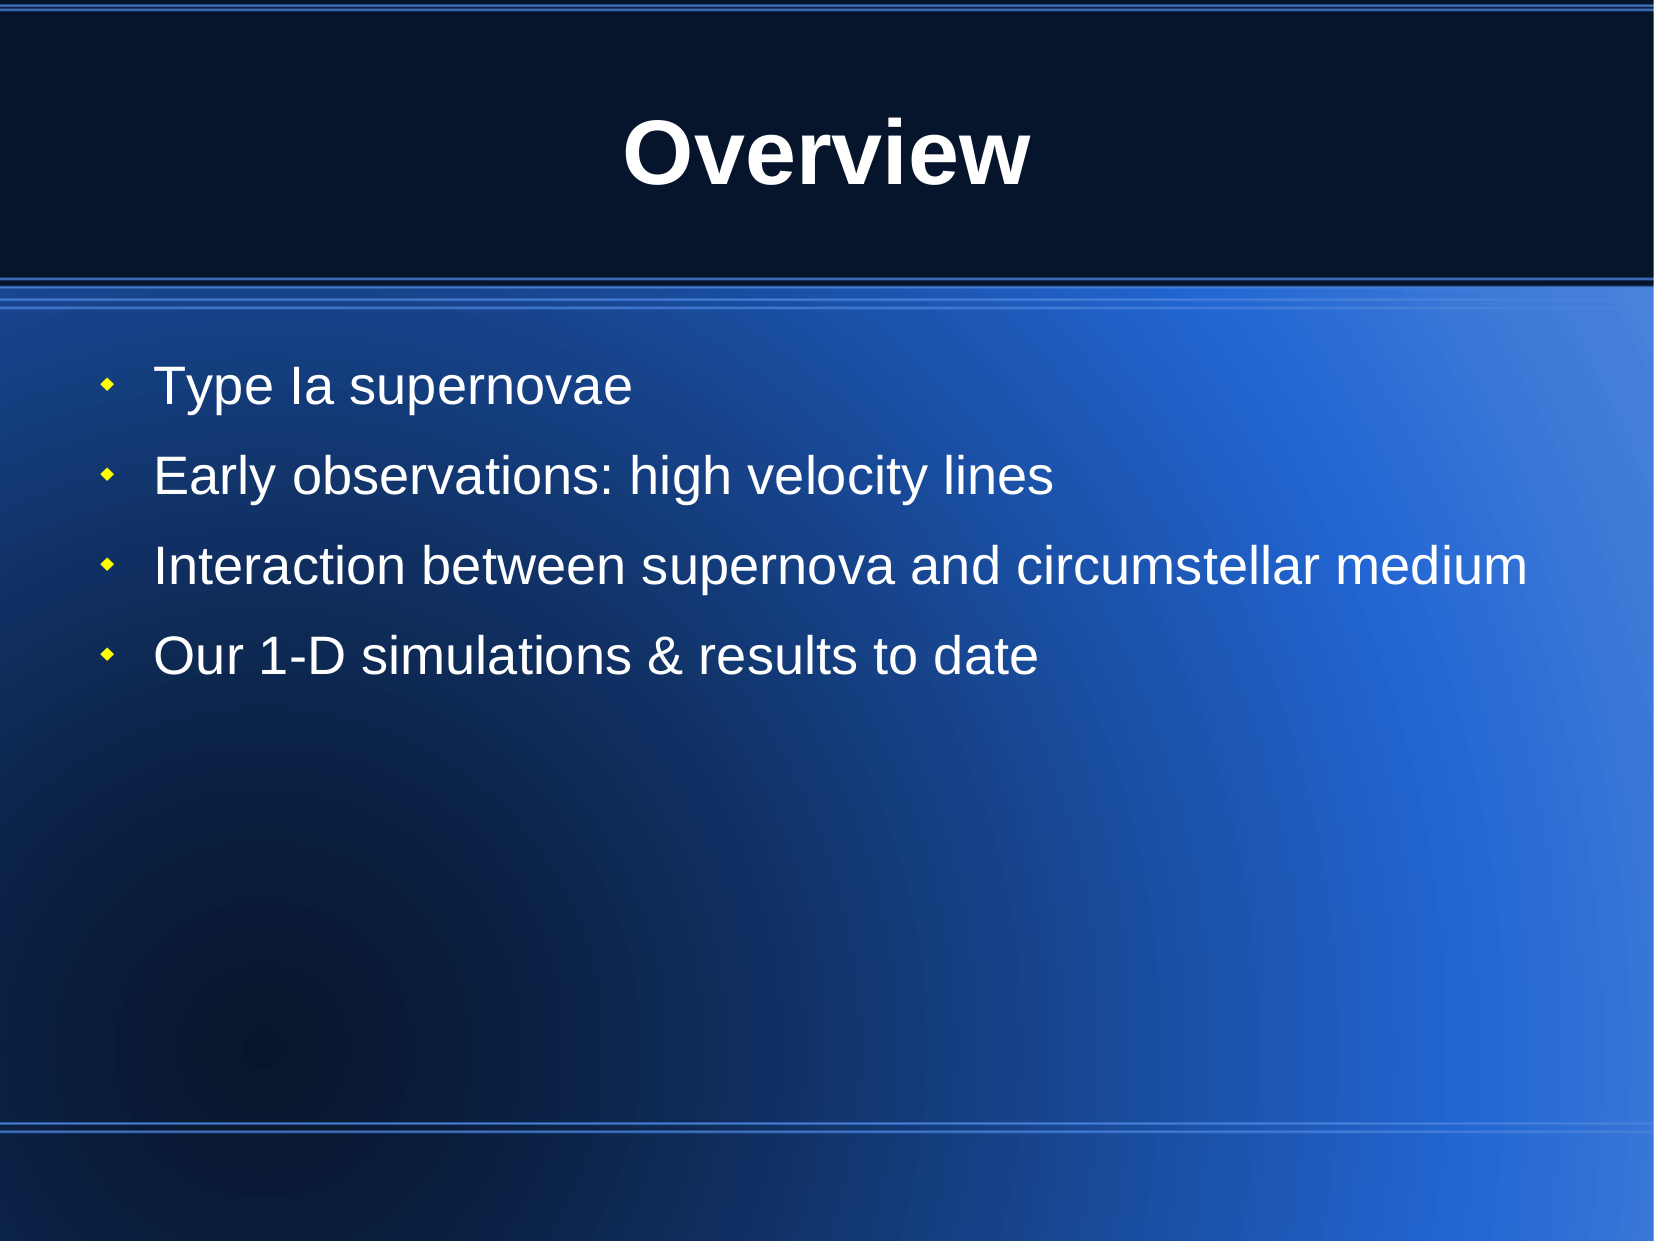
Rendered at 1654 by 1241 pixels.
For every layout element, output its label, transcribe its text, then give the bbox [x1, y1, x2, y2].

title Overview [82, 49, 1571, 257]
picture [0, 0, 1654, 1241]
list Type Ia supernovae Early observations: high velocity lines Interaction between supernova and circumstellar medium Our 1-D simulations & results to date [82, 355, 1571, 1075]
